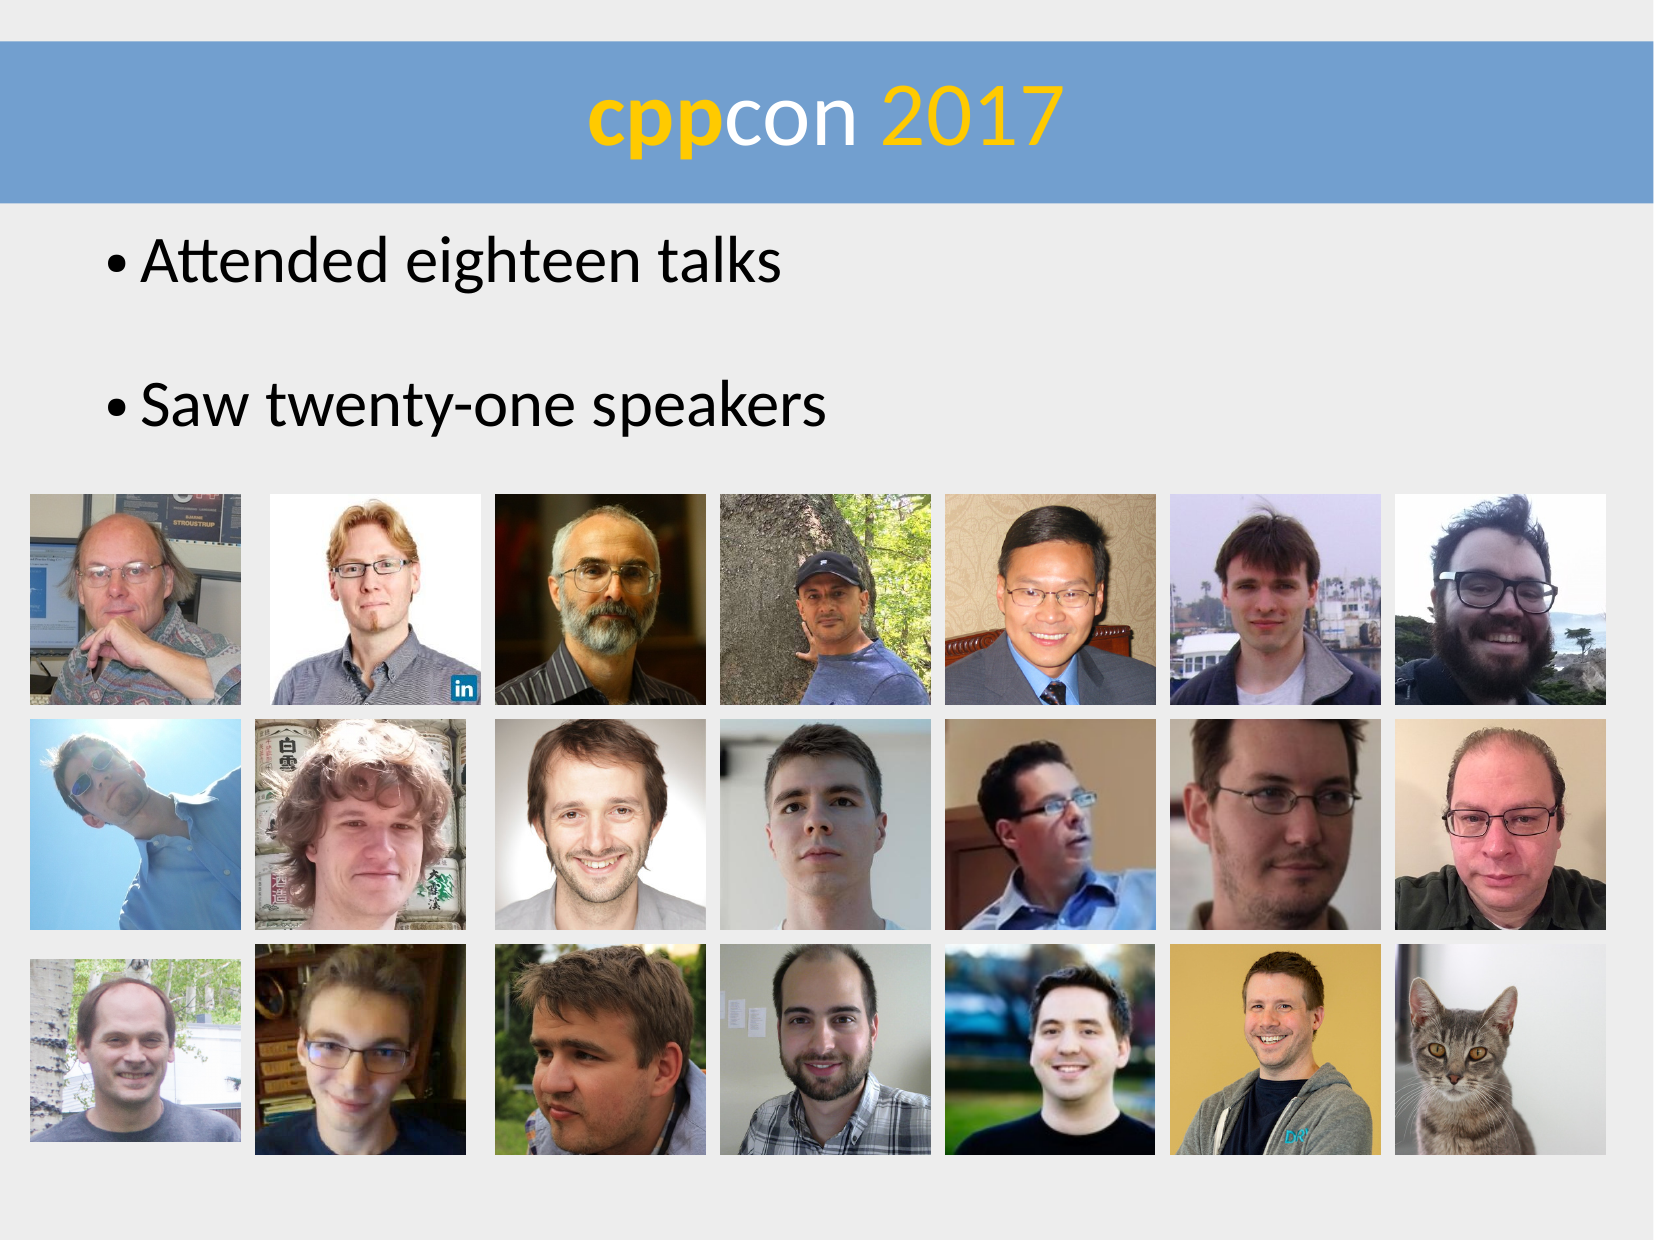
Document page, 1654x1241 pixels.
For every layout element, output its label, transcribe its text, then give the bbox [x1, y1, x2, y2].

picture [1170, 944, 1381, 1156]
text_box Attended eighteen talks Saw twenty-one speakers [90, 225, 1546, 451]
picture [945, 944, 1155, 1155]
picture [495, 719, 706, 931]
picture [255, 944, 466, 1156]
picture [1170, 494, 1381, 706]
picture [720, 719, 931, 931]
picture [495, 944, 706, 1156]
picture [1395, 494, 1606, 706]
picture [1170, 719, 1381, 931]
title cppcon 2017 [0, 41, 1654, 204]
picture [30, 959, 241, 1142]
picture [30, 494, 241, 706]
picture [945, 719, 1156, 931]
picture [255, 719, 466, 931]
picture [720, 494, 931, 706]
picture [945, 494, 1156, 706]
picture [720, 944, 931, 1156]
picture [495, 494, 706, 706]
picture [270, 494, 481, 706]
picture [30, 719, 241, 931]
picture [1395, 719, 1606, 931]
picture [1395, 944, 1606, 1156]
